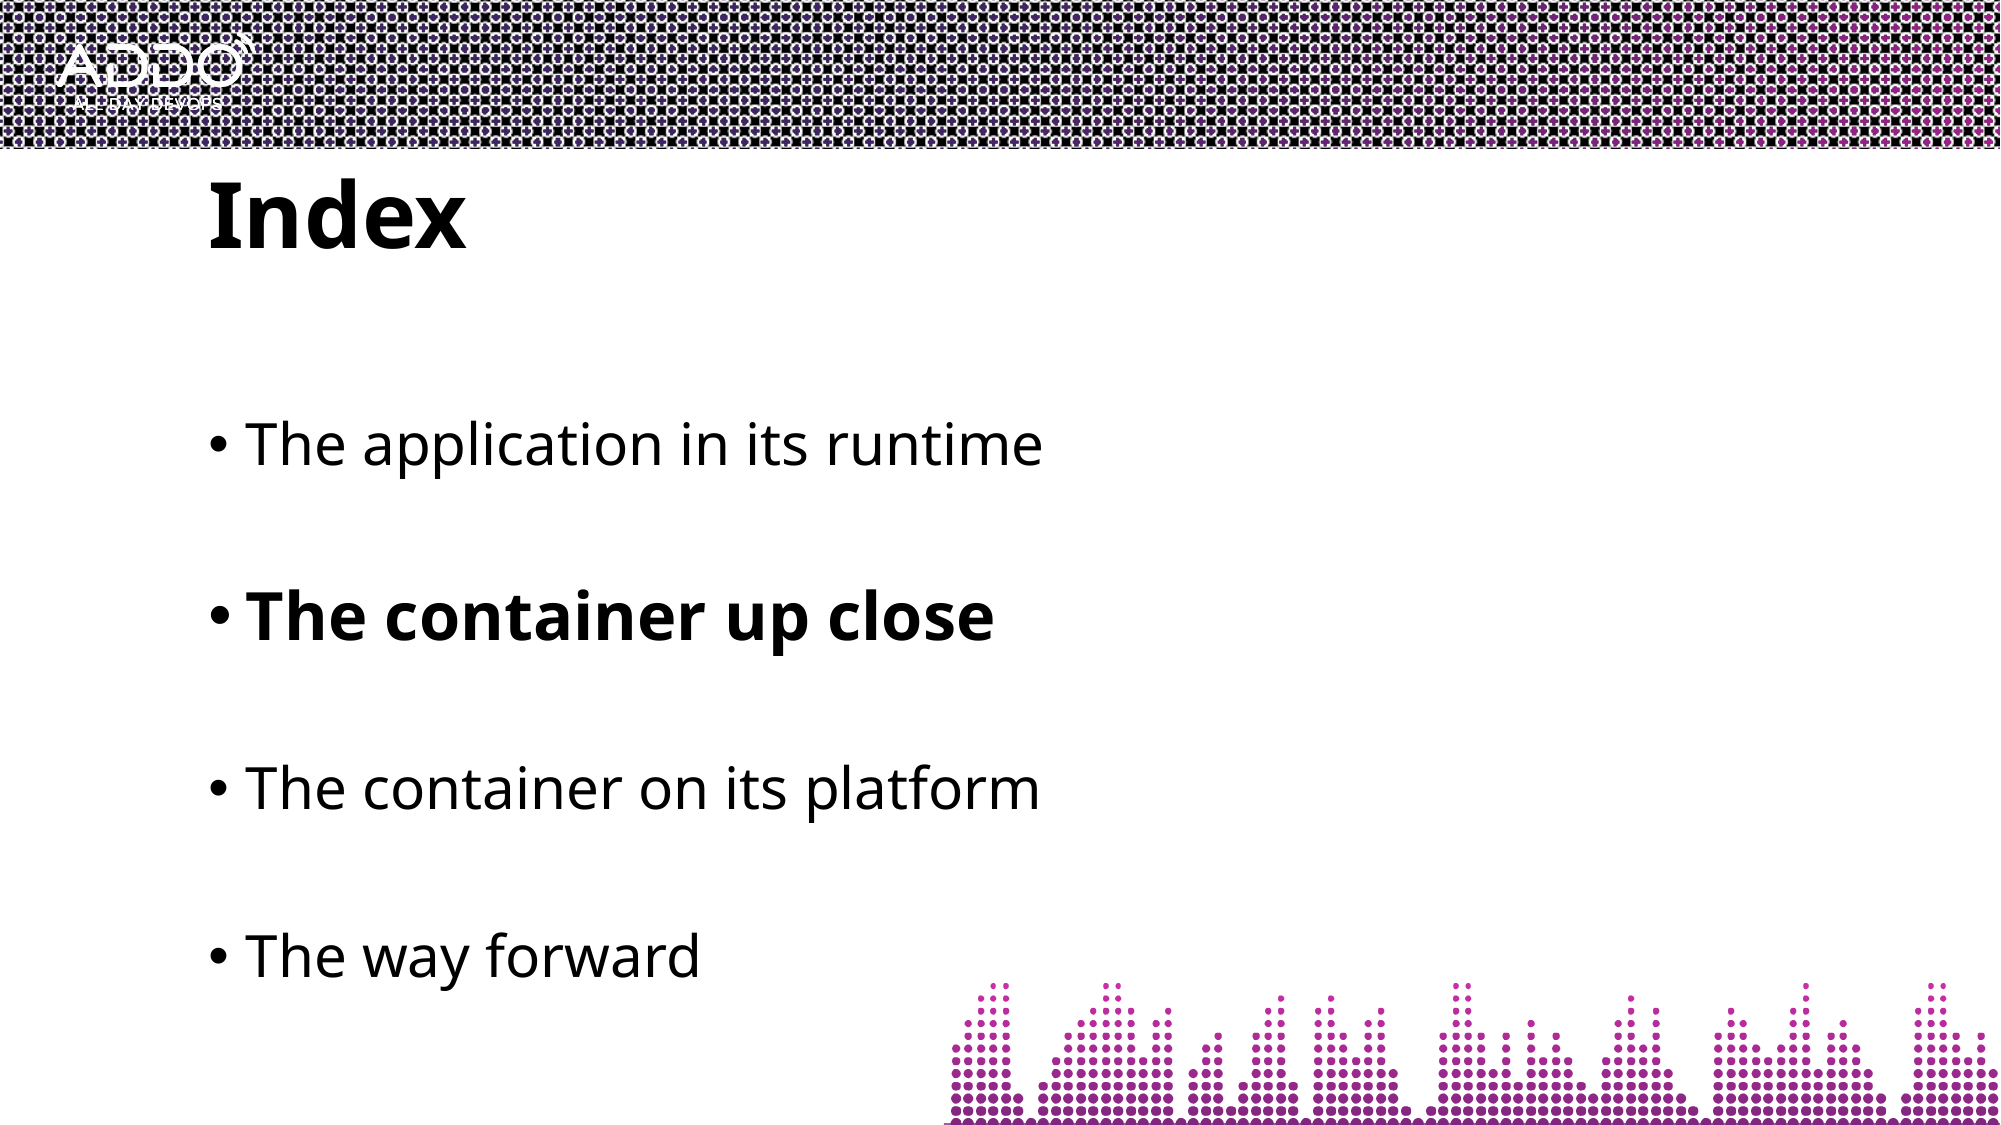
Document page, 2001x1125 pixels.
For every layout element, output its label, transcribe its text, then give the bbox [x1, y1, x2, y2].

picture [0, 0, 2000, 149]
picture [943, 983, 2000, 1125]
list The application in its runtime The container up close The container on its platform The way forward [193, 407, 1551, 1044]
title Index [193, 162, 1726, 346]
